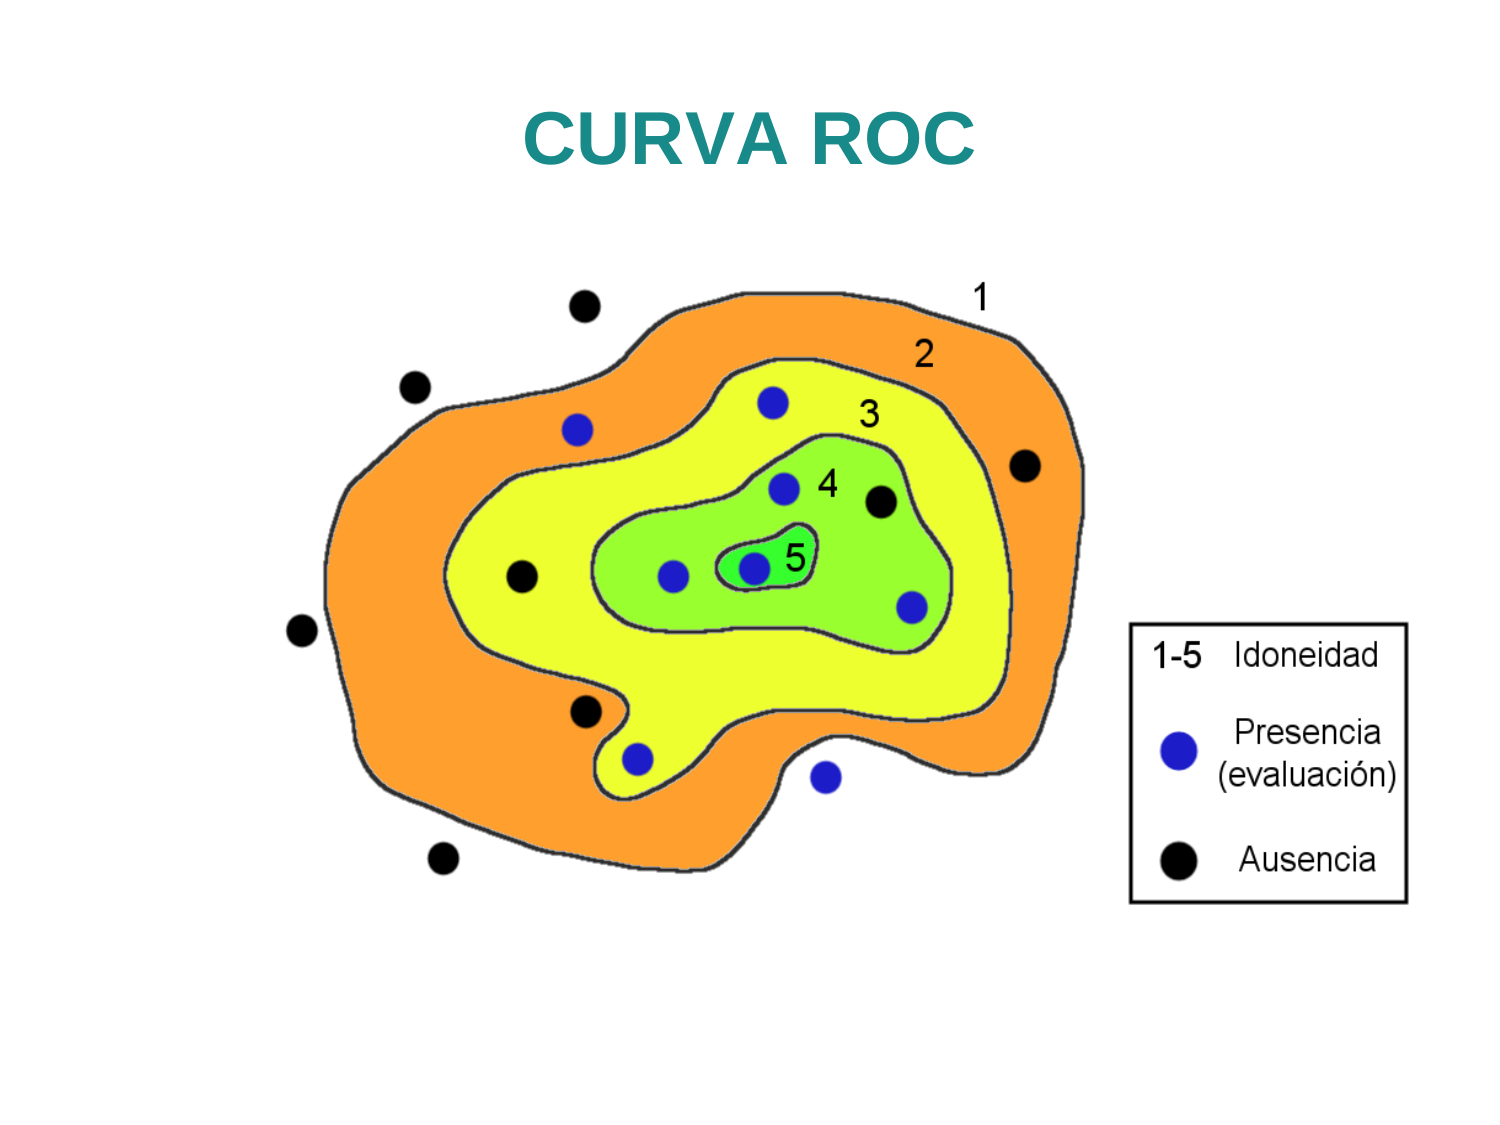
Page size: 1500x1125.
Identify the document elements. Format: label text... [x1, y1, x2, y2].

title CURVA ROC [112, 68, 1388, 209]
picture [253, 259, 1420, 923]
